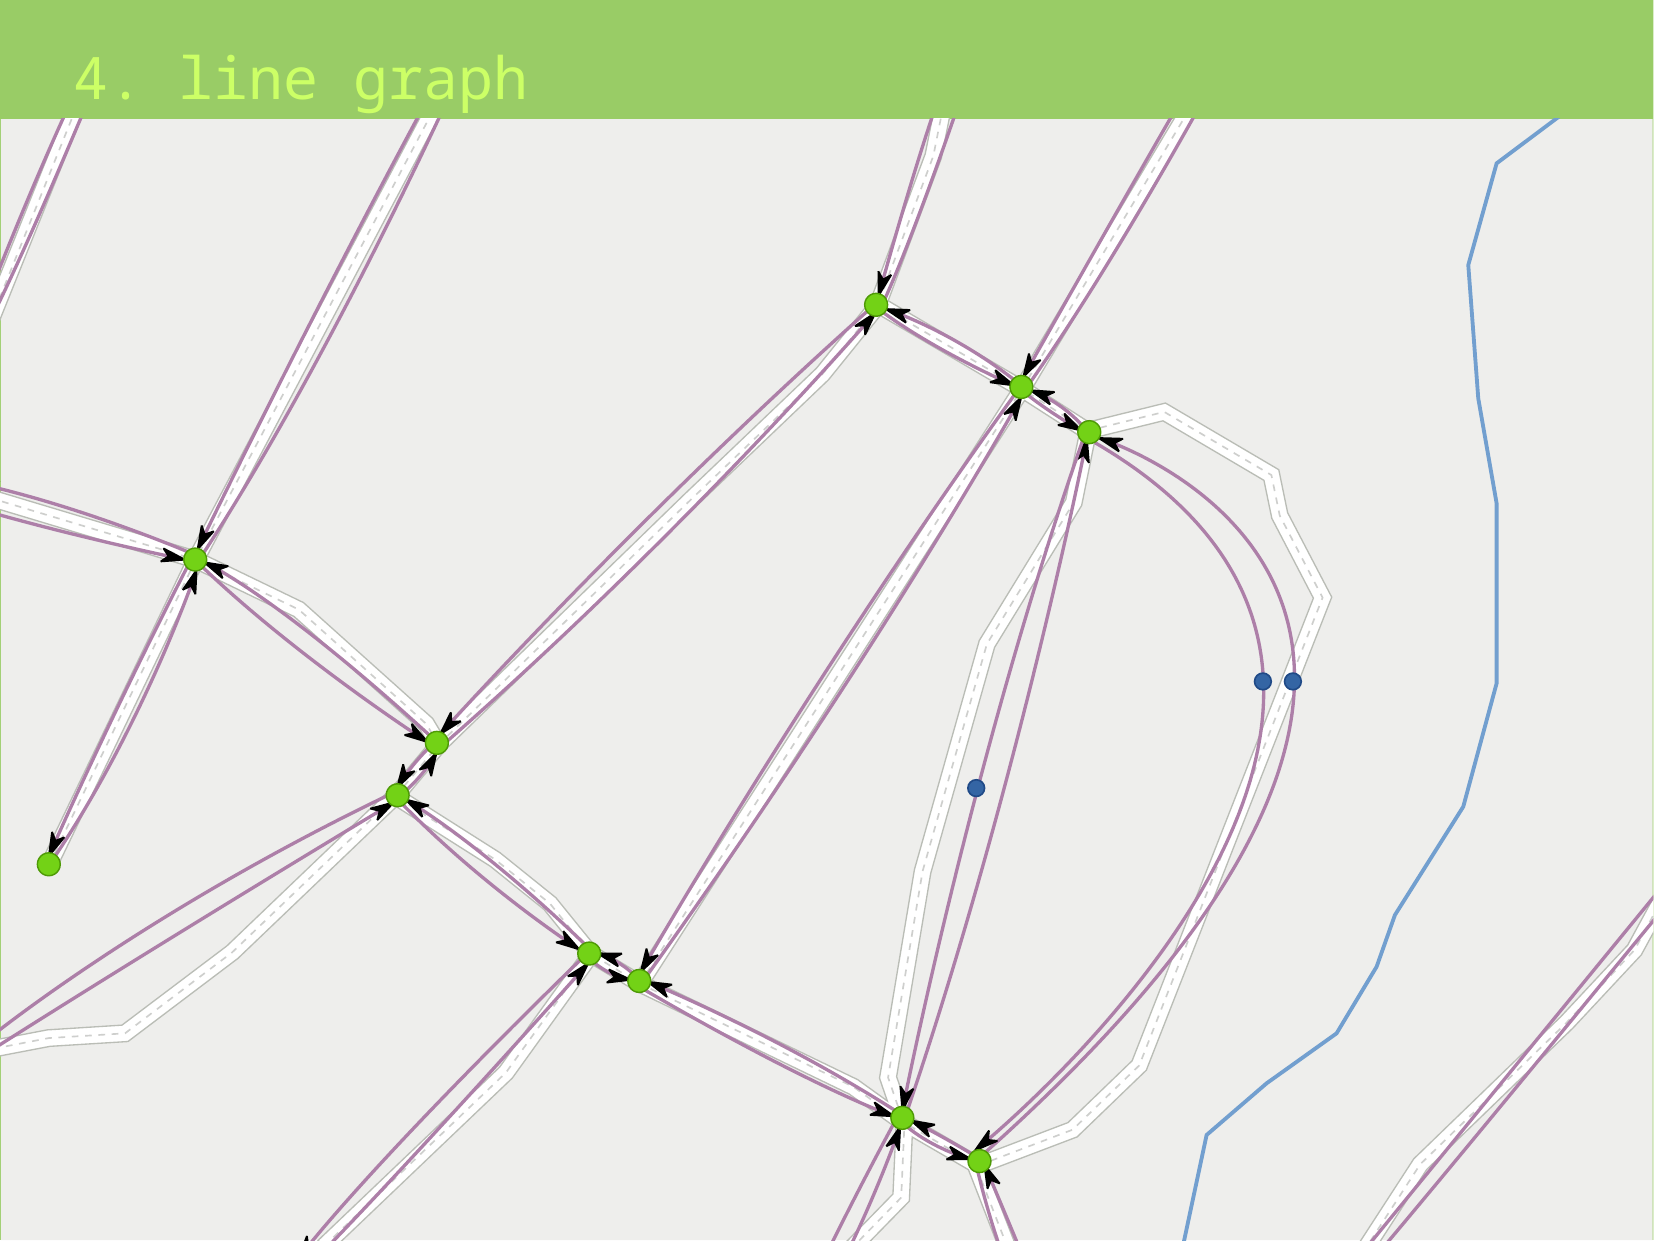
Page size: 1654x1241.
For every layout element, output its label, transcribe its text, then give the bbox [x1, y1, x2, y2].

text_box 4. line graph [59, 29, 544, 115]
picture [0, 118, 1654, 1241]
